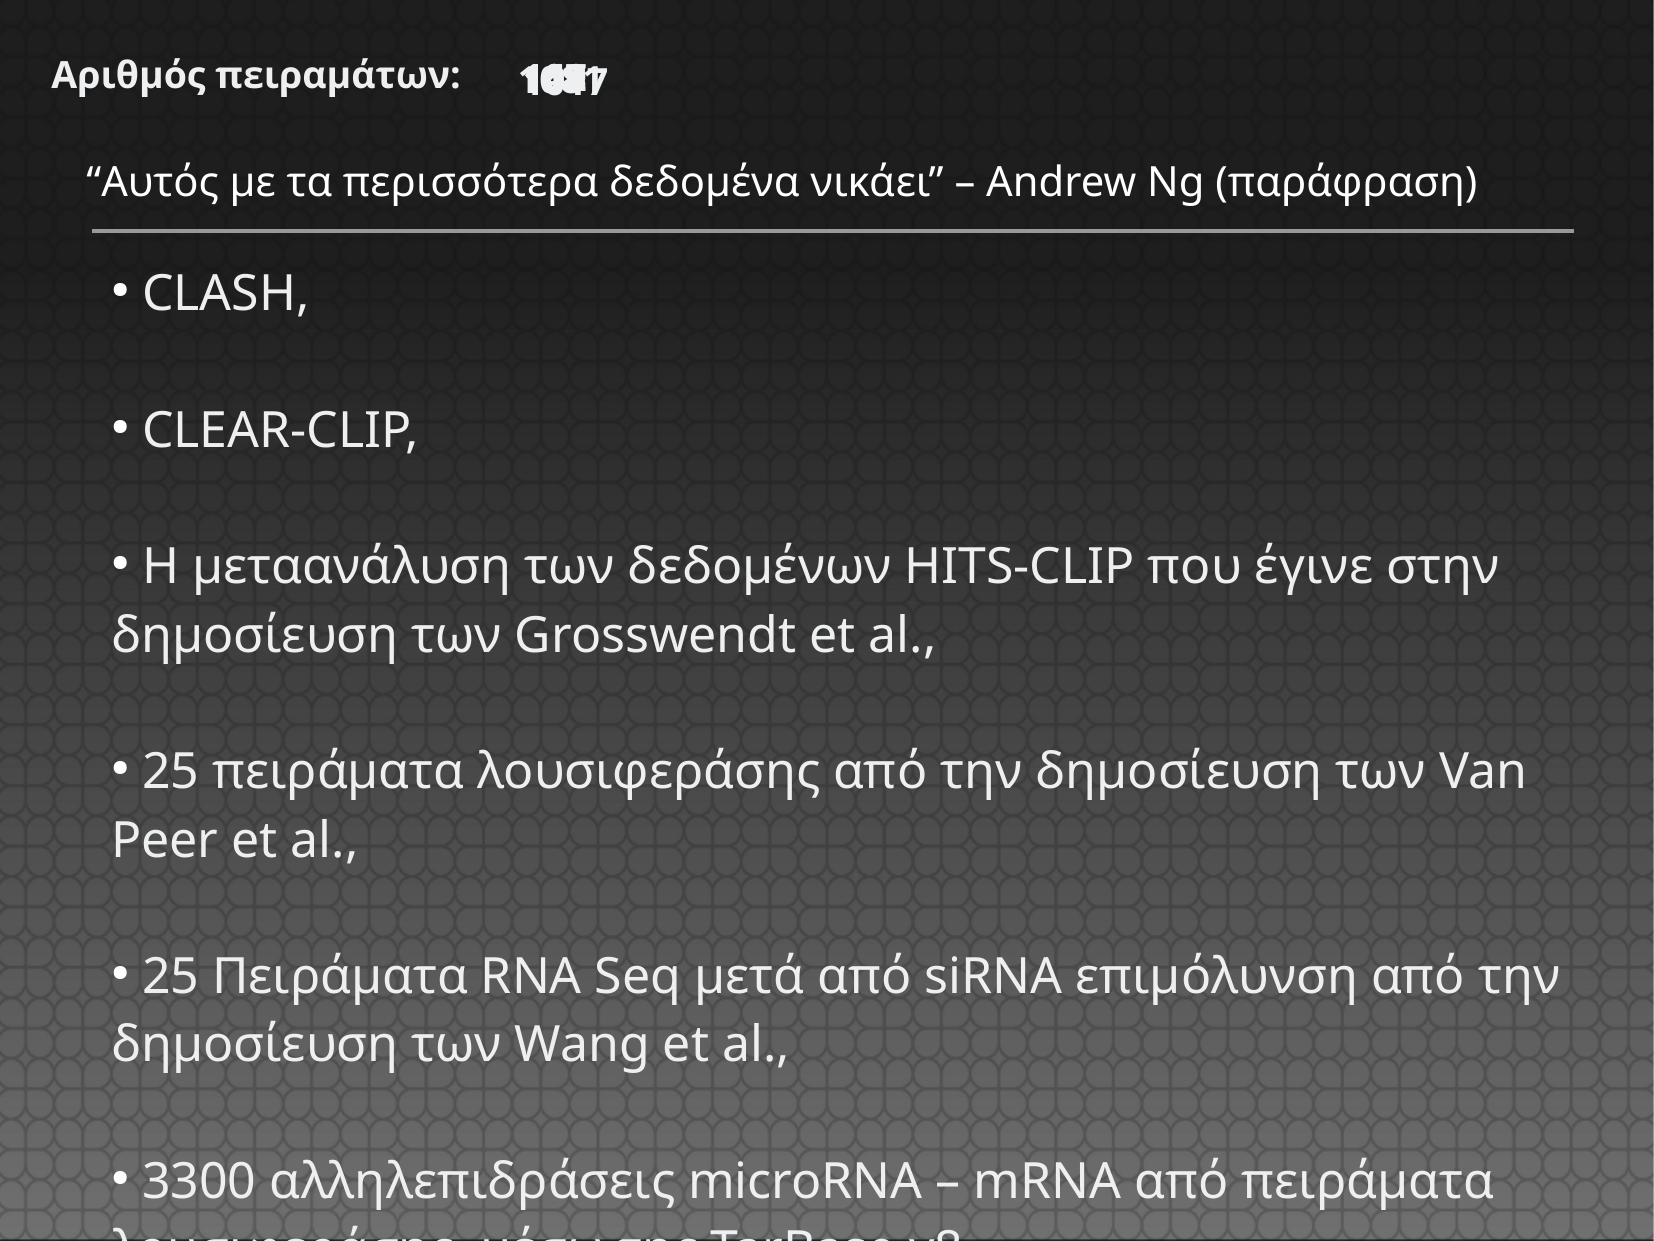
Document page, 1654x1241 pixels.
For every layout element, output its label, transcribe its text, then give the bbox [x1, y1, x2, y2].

title “Αυτός με τα περισσότερα δεδομένα νικάει” – Andrew Ng (παράφραση) [86, 112, 1575, 249]
picture [792, 1234, 807, 1241]
text_box CLASH, CLEAR-CLIP, Η μεταανάλυση των δεδομένων HITS-CLIP που έγινε στην δημοσίευση των Grosswendt et al., 25 πειράματα λουσιφεράσης από την δημοσίευση των Van Peer et al., 25 Πειράματα RNA Seq μετά από siRNA επιμόλυνση από την δημοσίευση των Wang et al., 3300 αλληλεπιδράσεις microRNA – mRNA από πειράματα λουσιφεράσης, μέσω της TarBase v8. 74 πειράματα επιμόλυνσης siRNA του TargetScanv7 [96, 250, 1579, 1215]
picture [0, 0, 1654, 1241]
text_box 1081 [503, 46, 667, 147]
picture [942, 1233, 955, 1241]
text_box Αριθμός πειραμάτων: [36, 41, 545, 144]
text_box 1017 [507, 48, 671, 149]
